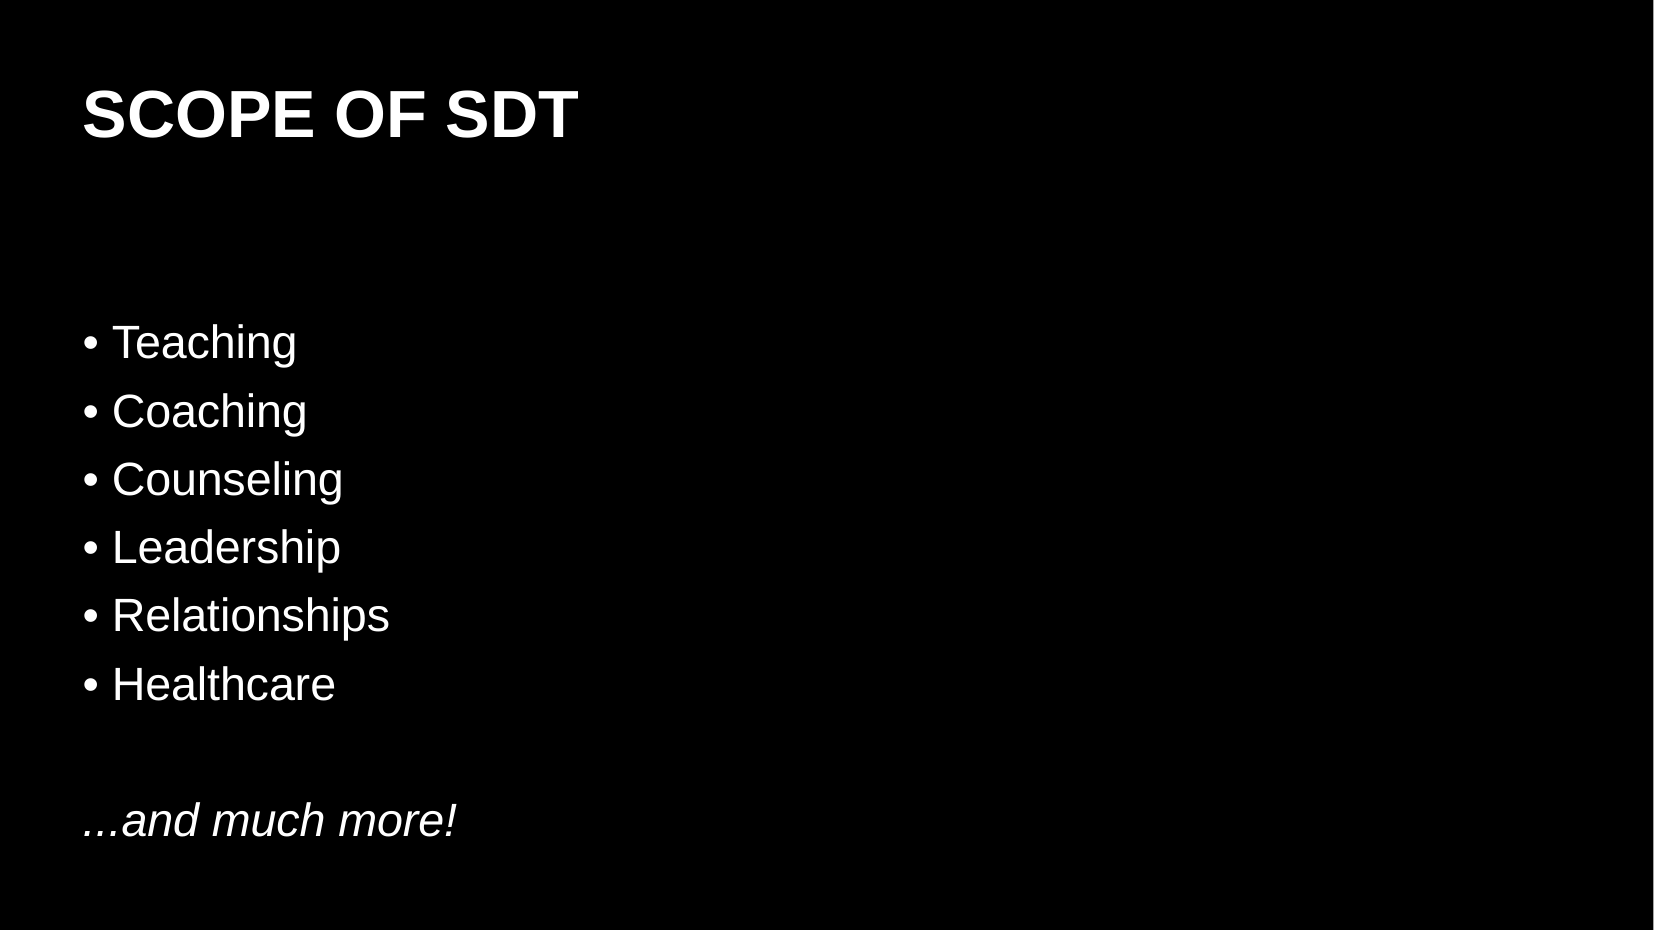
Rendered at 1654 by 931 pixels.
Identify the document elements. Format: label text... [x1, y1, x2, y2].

list • Teaching • Coaching • Counseling • Leadership • Relationships • Healthcare ...and much more! [82, 316, 1571, 857]
title SCOPE OF SDT [82, 37, 1571, 193]
